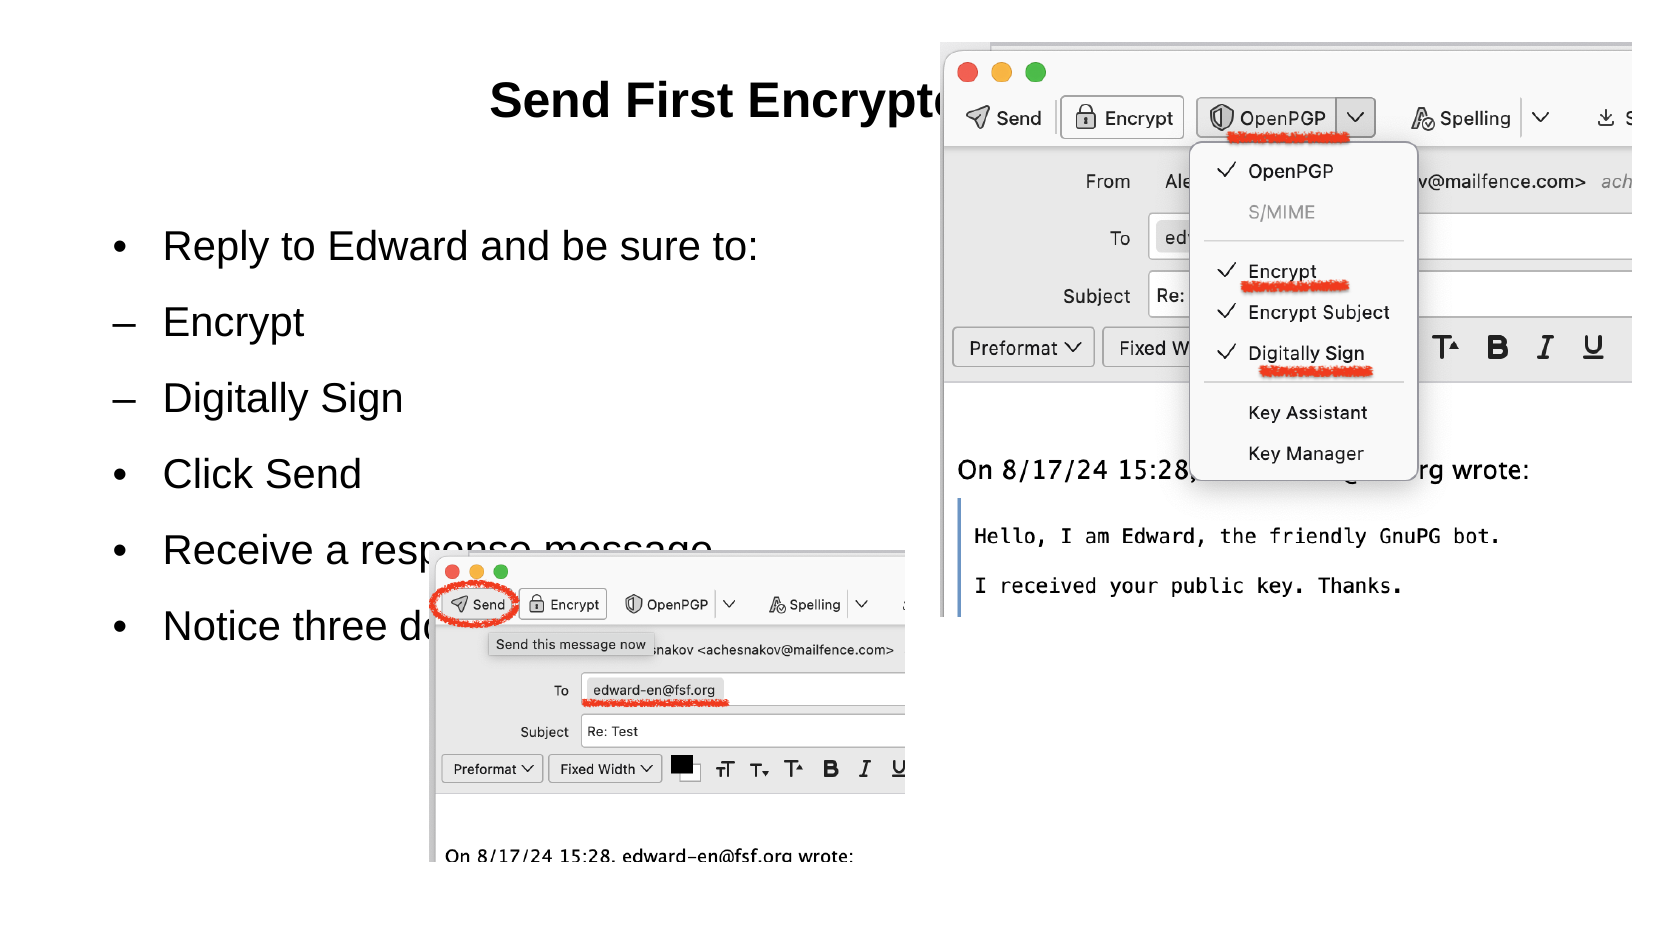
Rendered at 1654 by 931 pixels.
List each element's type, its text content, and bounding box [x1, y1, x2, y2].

title Send First Encrypted Email [108, 42, 940, 158]
picture [429, 550, 905, 862]
picture [940, 42, 1632, 617]
list Reply to Edward and be sure to: Encrypt Digitally Sign Click Send Receive a response message Notice three dots instead of Subject [108, 222, 1521, 862]
